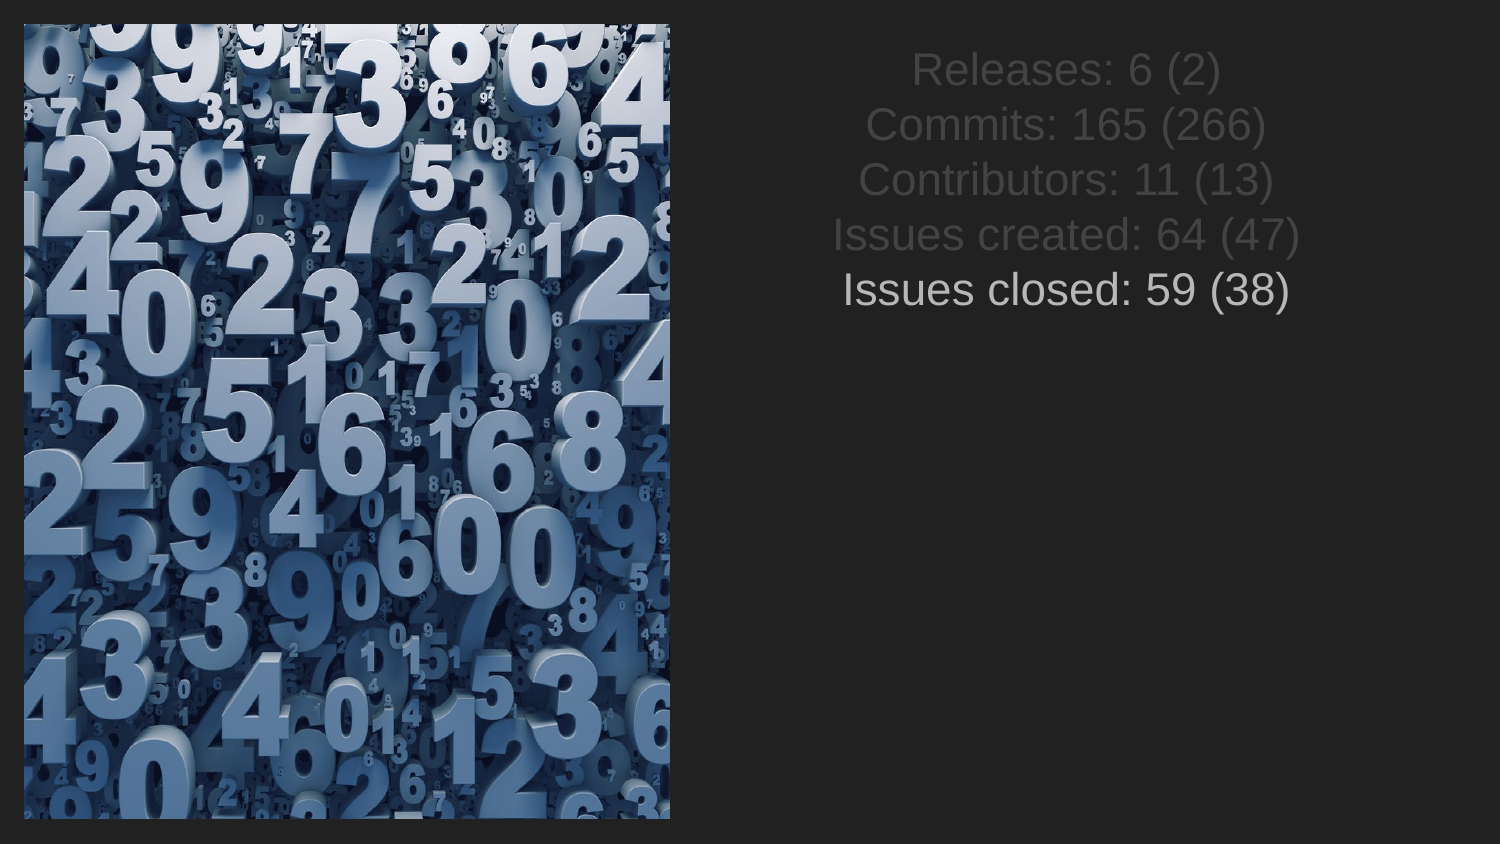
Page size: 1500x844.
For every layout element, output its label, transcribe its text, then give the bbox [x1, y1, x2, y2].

text_box Releases: 6 (2) Commits: 165 (266) Contributors: 11 (13) Issues created: 64 (47) Issues closed: 59 (38) [670, 24, 1464, 819]
picture [24, 24, 670, 819]
